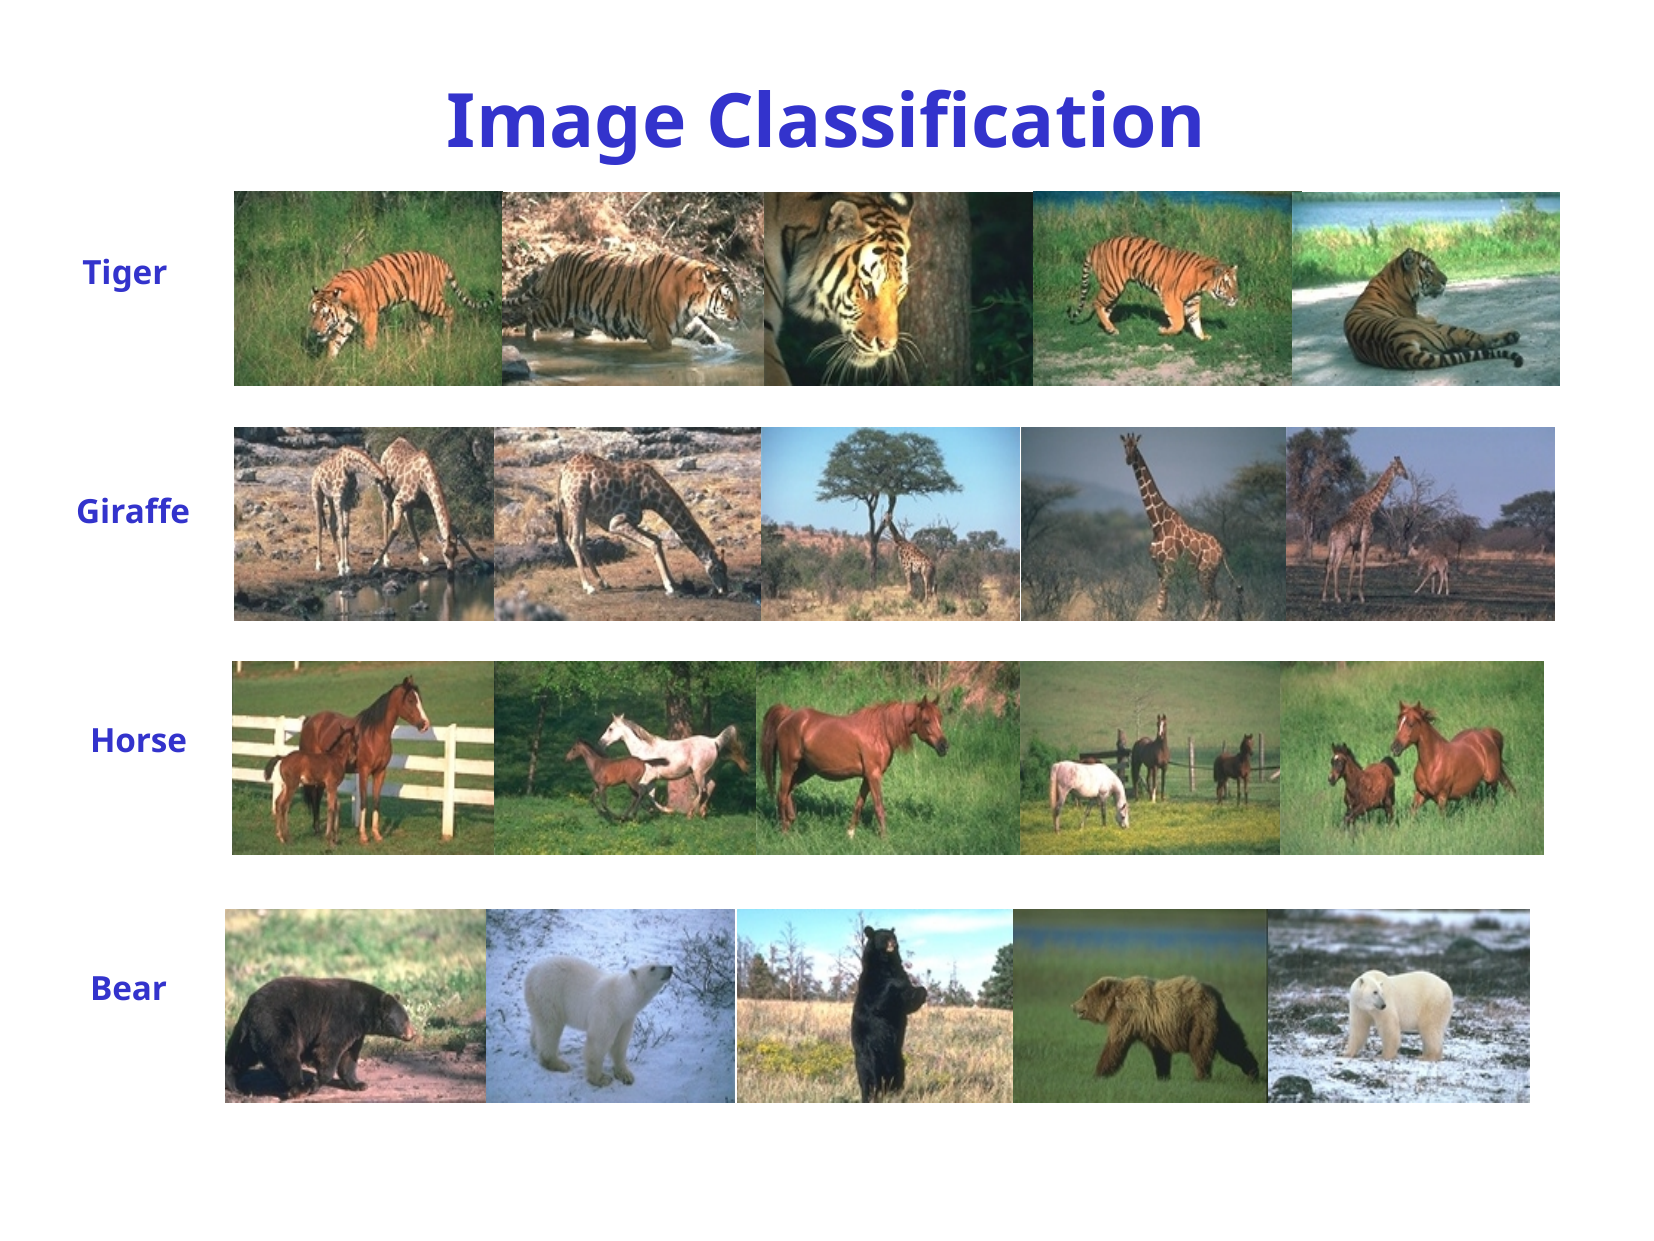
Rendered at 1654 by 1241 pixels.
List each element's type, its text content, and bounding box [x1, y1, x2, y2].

picture [234, 427, 1020, 621]
picture [225, 909, 735, 1103]
picture [234, 191, 1560, 386]
text_box Bear [75, 959, 182, 1016]
text_box Giraffe [61, 482, 206, 538]
picture [232, 661, 1544, 855]
text_box Horse [75, 711, 203, 768]
title Image Classification [124, 41, 1530, 193]
text_box Tiger [67, 243, 183, 299]
picture [1021, 427, 1555, 621]
picture [737, 909, 1530, 1103]
